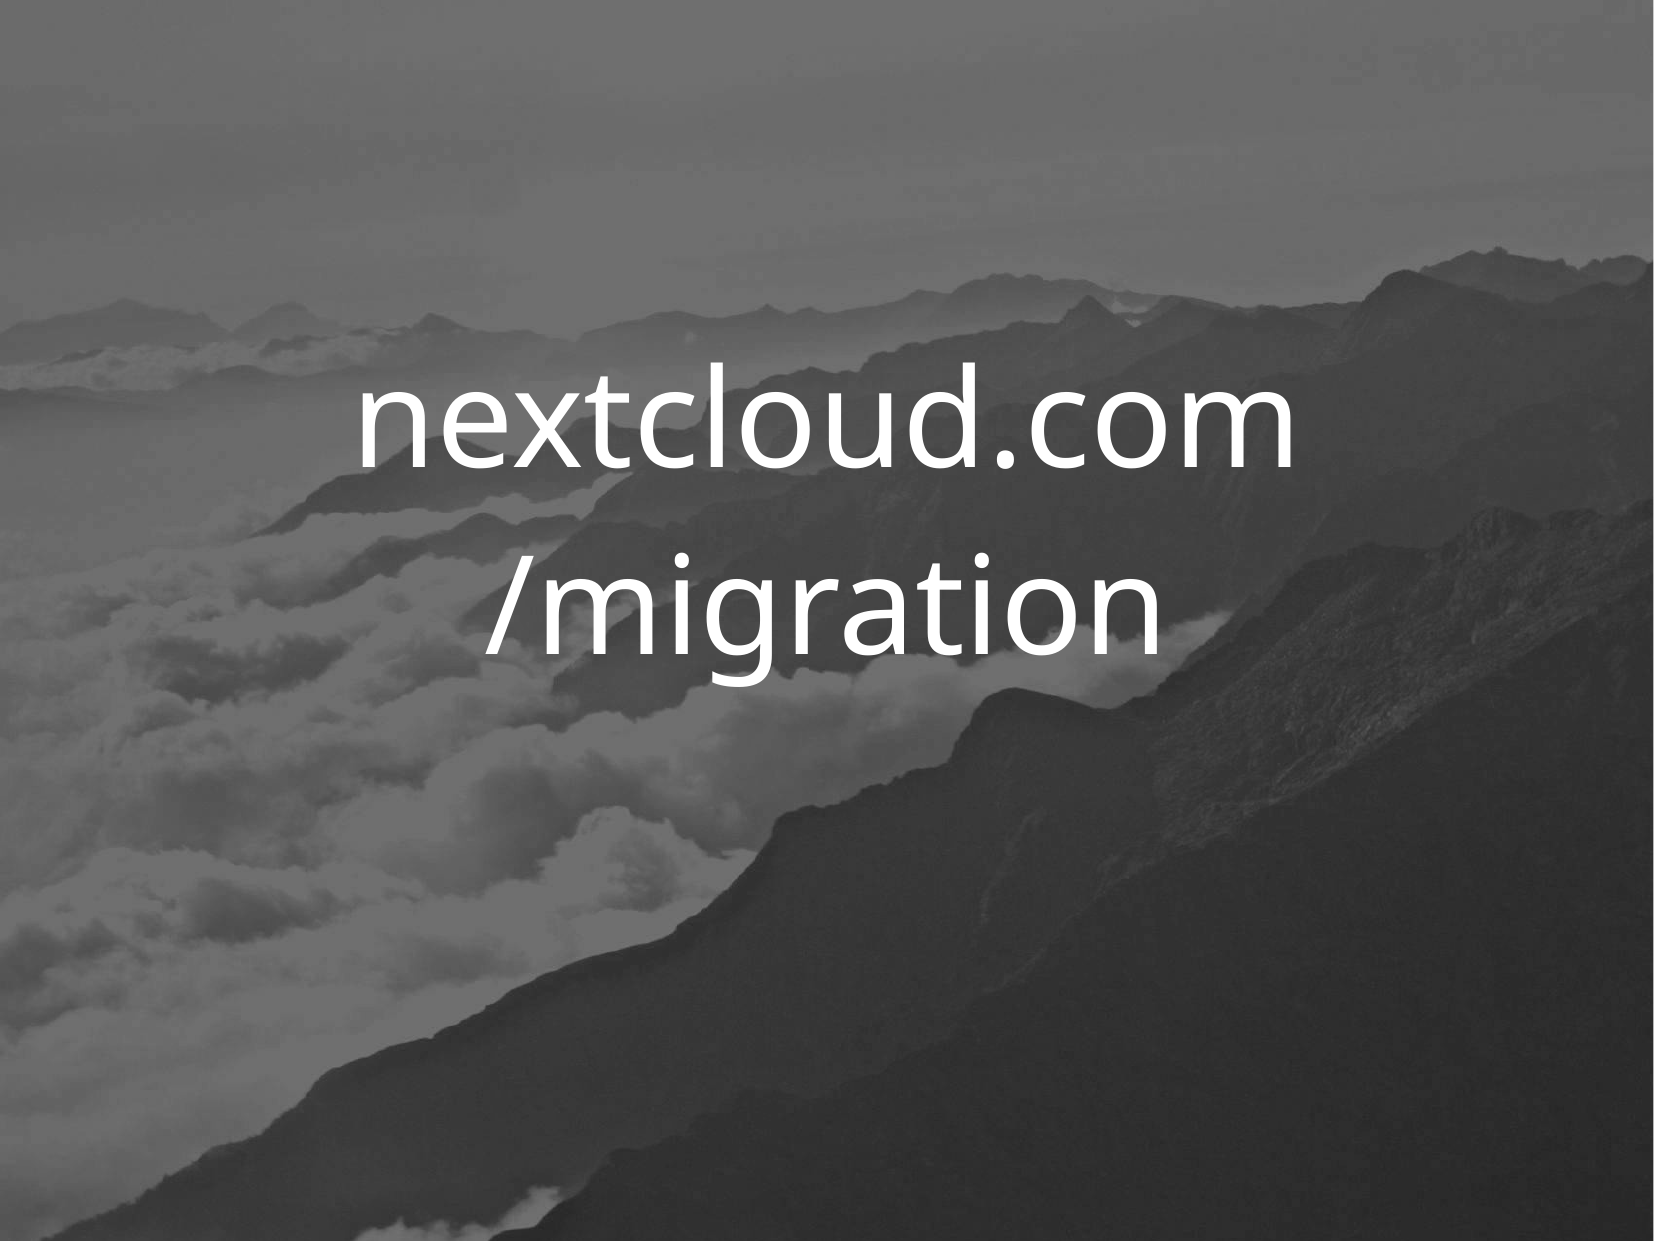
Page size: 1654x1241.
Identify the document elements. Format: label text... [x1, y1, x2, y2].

picture [0, 0, 1654, 1241]
title nextcloud.com /migration [82, 319, 1571, 695]
